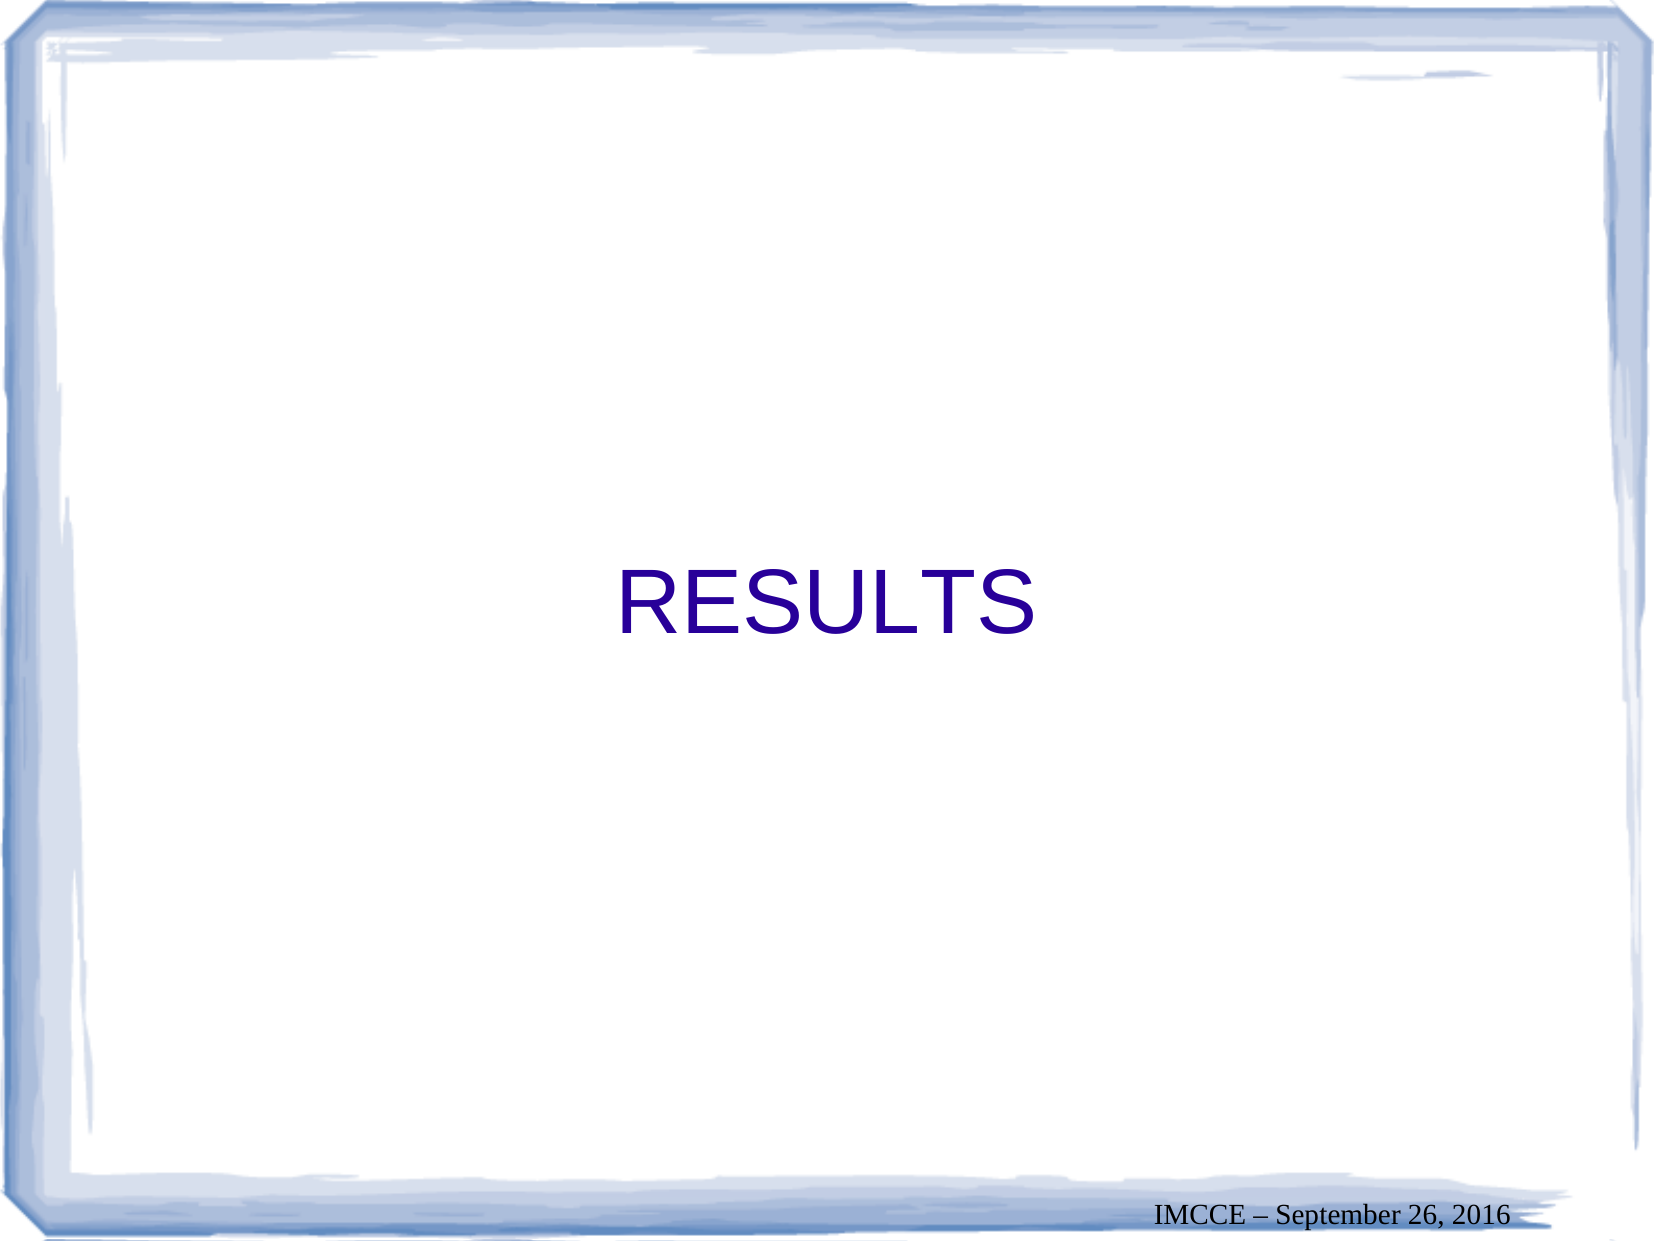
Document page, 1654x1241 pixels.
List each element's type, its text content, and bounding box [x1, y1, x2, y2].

title RESULTS [82, 498, 1571, 706]
picture [0, 0, 1654, 1241]
